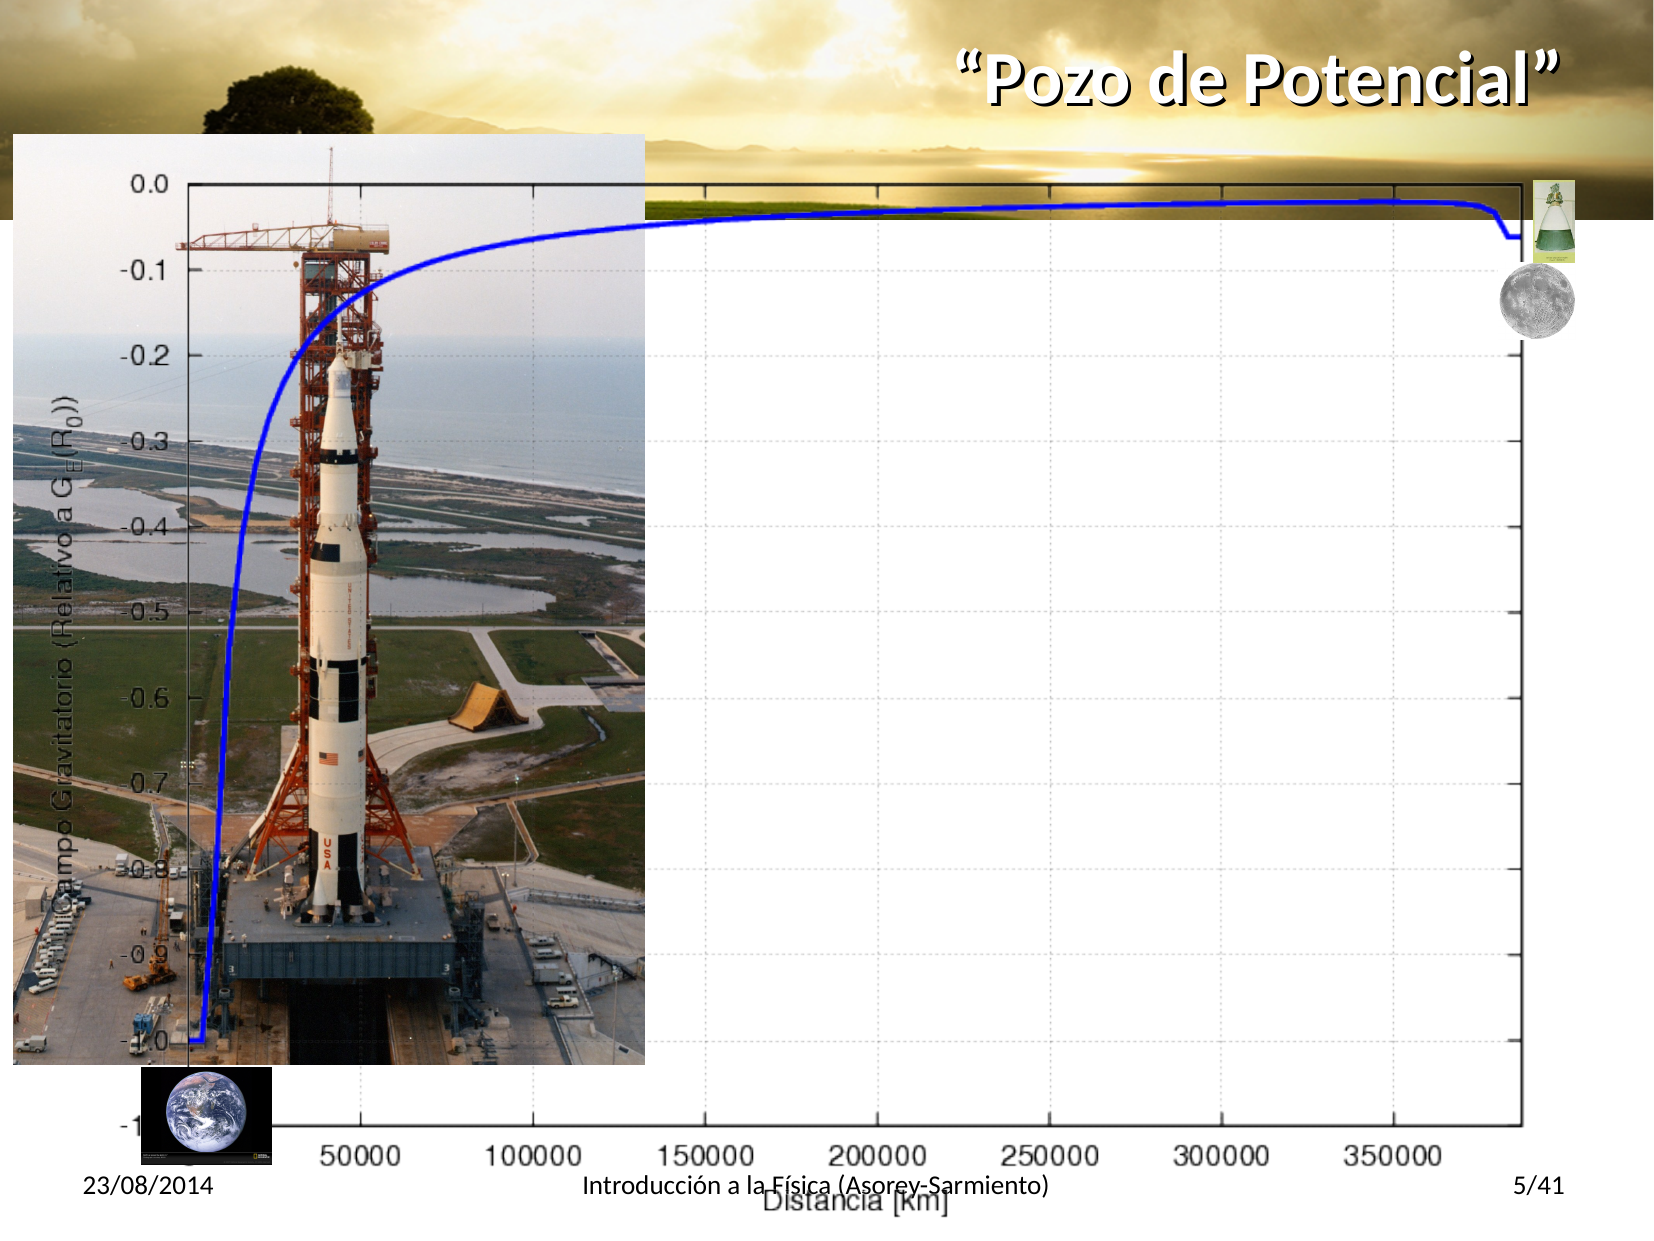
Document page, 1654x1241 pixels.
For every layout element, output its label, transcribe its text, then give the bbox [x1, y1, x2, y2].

title “Pozo de Potencial” [75, 19, 1564, 151]
picture [0, 0, 1654, 1222]
